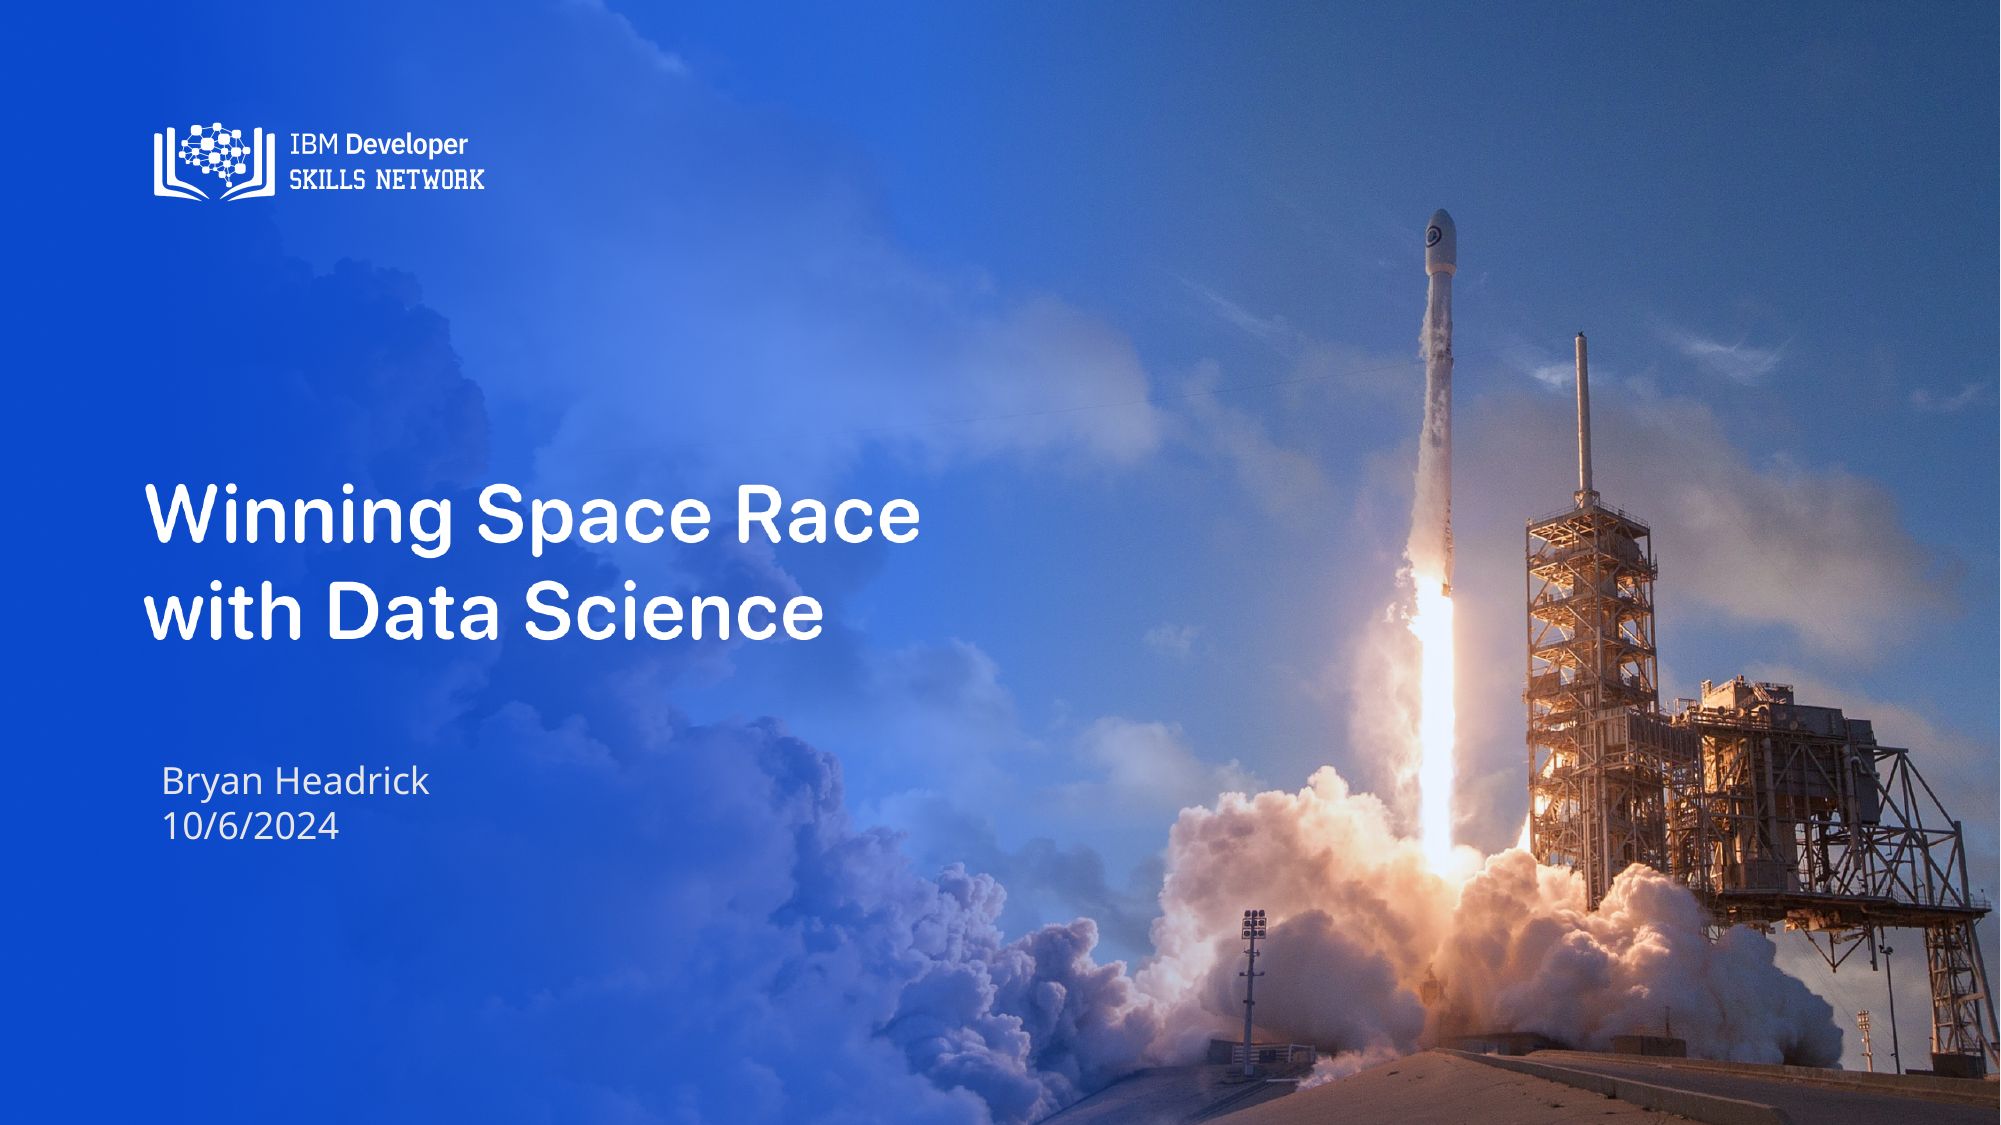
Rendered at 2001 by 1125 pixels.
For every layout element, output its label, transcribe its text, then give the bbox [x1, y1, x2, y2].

picture [0, 0, 2001, 1125]
text_box Bryan Headrick 10/6/2024 [145, 749, 559, 855]
